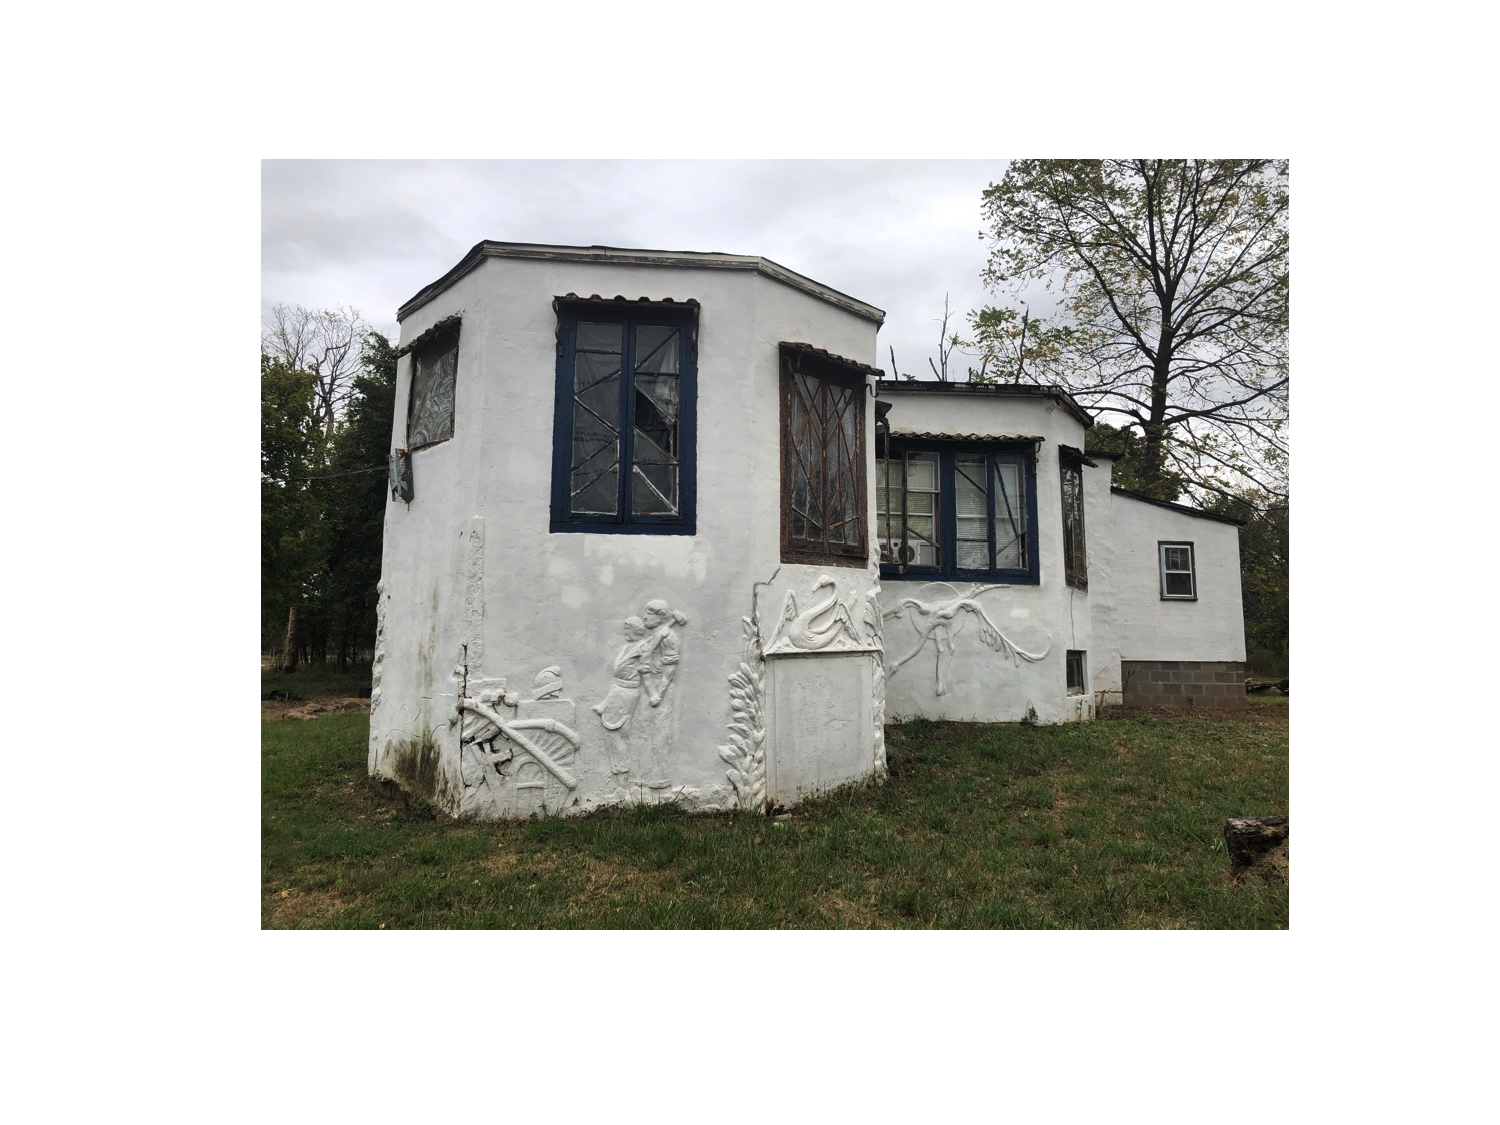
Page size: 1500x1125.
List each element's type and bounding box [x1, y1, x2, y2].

picture [75, 159, 1475, 930]
